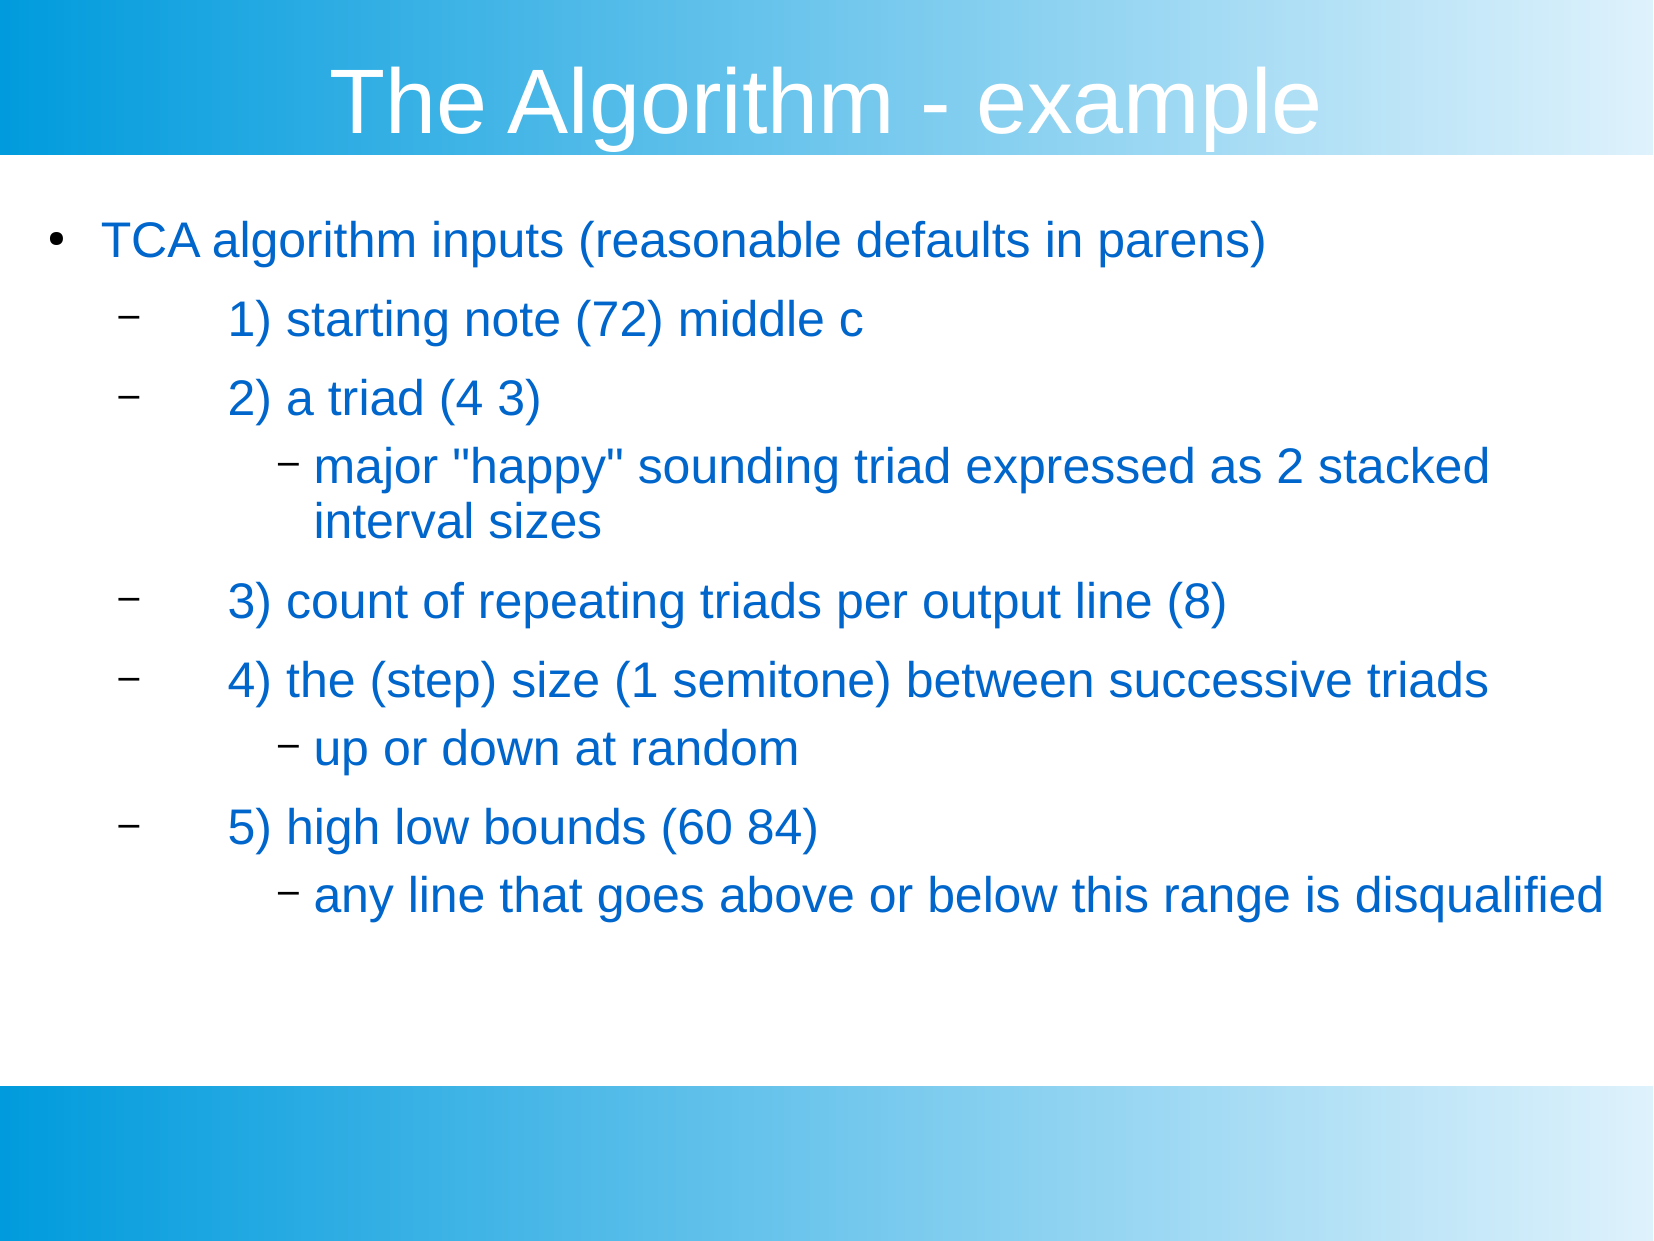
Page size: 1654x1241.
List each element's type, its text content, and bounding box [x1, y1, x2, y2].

title The Algorithm - example [82, 49, 1571, 155]
list TCA algorithm inputs (reasonable defaults in parens) 1) starting note (72) middle c 2) a triad (4 3) major "happy" sounding triad expressed as 2 stacked interval sizes 3) count of repeating triads per output line (8) 4) the (step) size (1 semitone) between successive triads up or down at random 5) high low bounds (60 84) any line that goes above or below this range is disqualified [30, 211, 1621, 1006]
